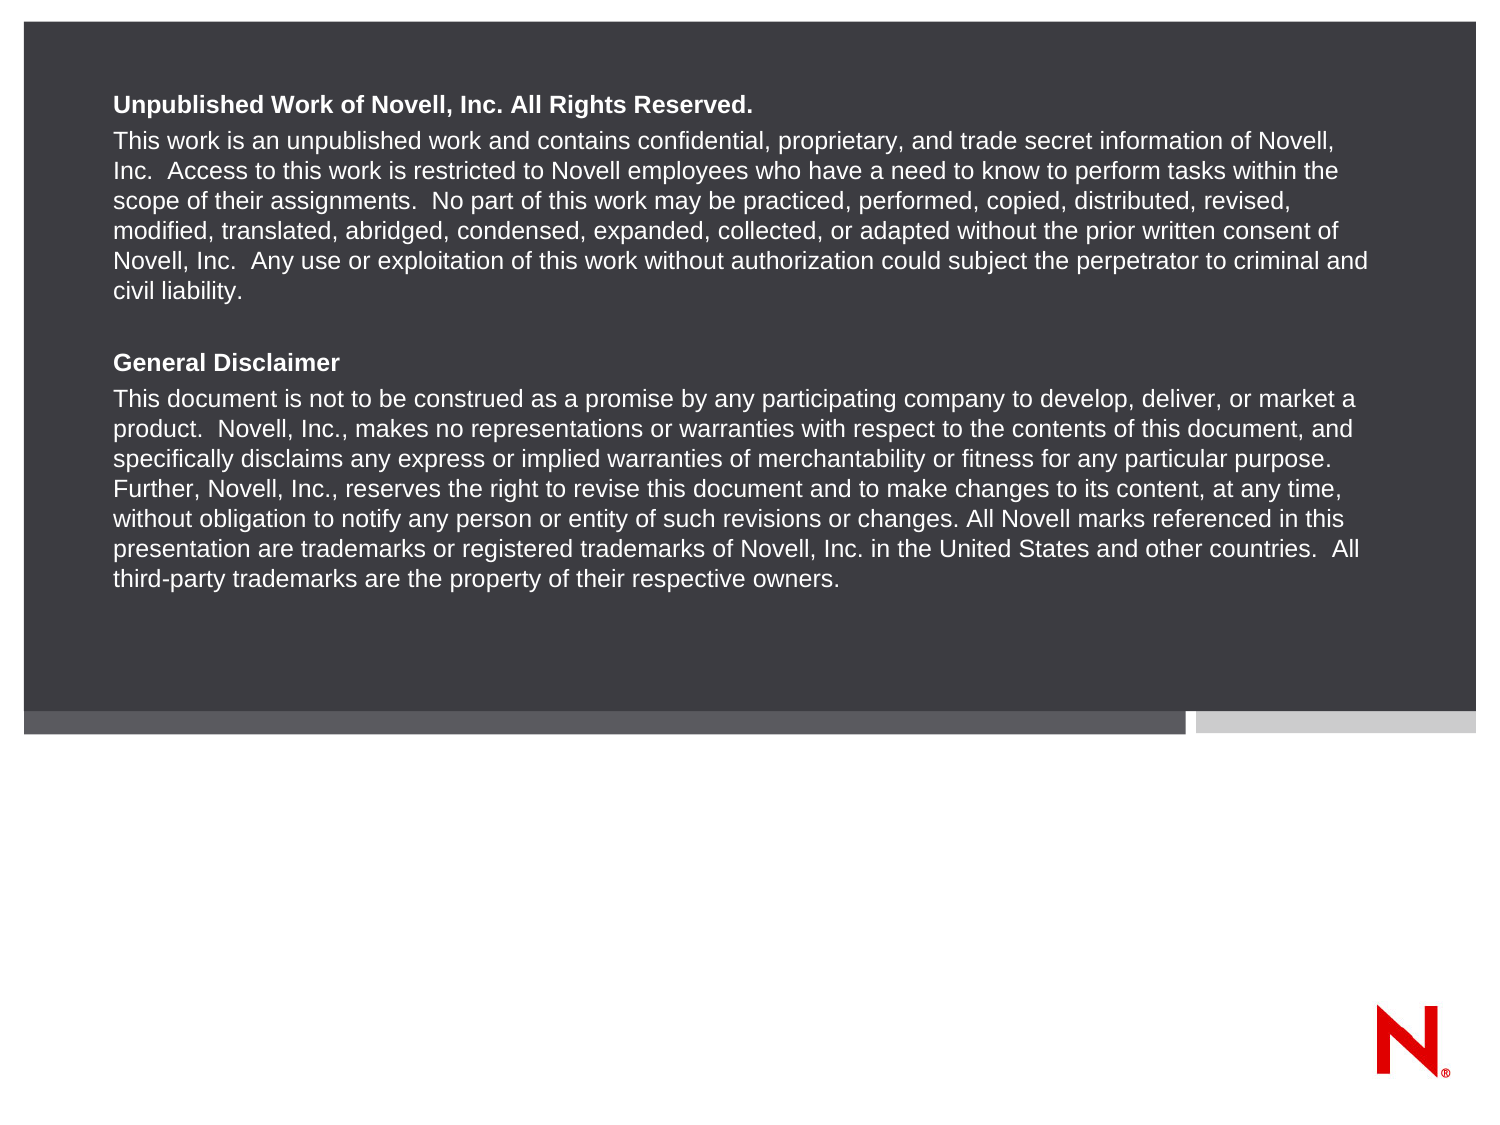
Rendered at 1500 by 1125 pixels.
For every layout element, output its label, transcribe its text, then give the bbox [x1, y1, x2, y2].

picture [1372, 1001, 1453, 1081]
list Unpublished Work of Novell, Inc. All Rights Reserved. This work is an unpublished work and contains confidential, proprietary, and trade secret information of Novell, Inc. Access to this work is restricted to Novell employees who have a need to know to perform tasks within the scope of their assignments. No part of this work may be practiced, performed, copied, distributed, revised, modified, translated, abridged, condensed, expanded, collected, or adapted without the prior written consent of Novell, Inc. Any use or exploitation of this work without authorization could subject the perpetrator to criminal and civil liability. General Disclaimer This document is not to be construed as a promise by any participating company to develop, deliver, or market a product. Novell, Inc., makes no representations or warranties with respect to the contents of this document, and specifically disclaims any express or implied warranties of merchantability or fitness for any particular purpose. Further, Novell, Inc., reserves the right to revise this document and to make changes to its content, at any time, without obligation to notify any person or entity of such revisions or changes. All Novell marks referenced in this presentation are trademarks or registered trademarks of Novell, Inc. in the United States and other countries. All third-party trademarks are the property of their respective owners. [41, 81, 1392, 614]
